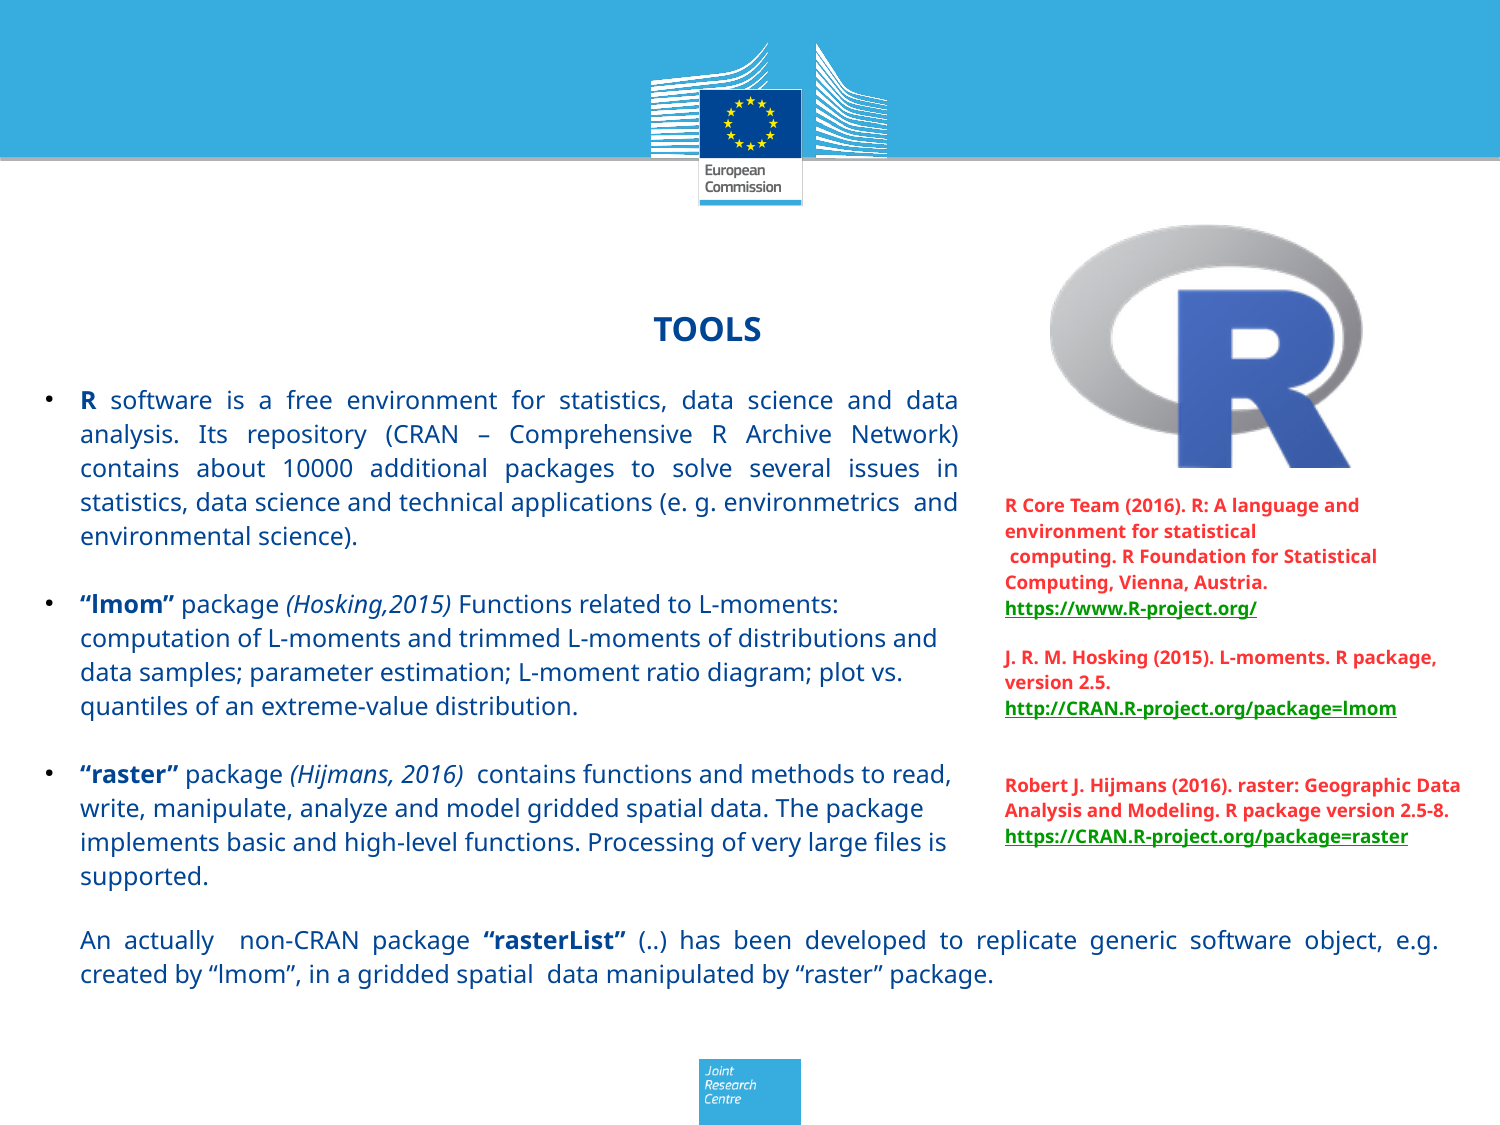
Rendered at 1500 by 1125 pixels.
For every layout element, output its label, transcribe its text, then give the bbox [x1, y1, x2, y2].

picture [699, 1059, 801, 1125]
text_box J. R. M. Hosking (2015). L-moments. R package, version 2.5. http://CRAN.R-project.org/package=lmom [990, 636, 1486, 721]
picture [651, 42, 887, 207]
text_box R Core Team (2016). R: A language and environment for statistical computing. R Foundation for Statistical Computing, Vienna, Austria. https://www.R-project.org/ [990, 485, 1441, 636]
text_box An actually non-CRAN package “rasterList” (..) has been developed to replicate generic software object, e.g. created by “lmom”, in a gridded spatial data manipulated by “raster” package. [30, 915, 1456, 991]
text_box Robert J. Hijmans (2016). raster: Geographic Data Analysis and Modeling. R package version 2.5-8. https://CRAN.R-project.org/package=raster [990, 765, 1486, 872]
picture [1050, 224, 1363, 468]
text_box TOOLS [60, 255, 1356, 495]
text_box R software is a free environment for statistics, data science and data analysis. Its repository (CRAN – Comprehensive R Archive Network) contains about 10000 additional packages to solve several issues in statistics, data science and technical applications (e. g. environmetrics and environmental science). “lmom” package (Hosking,2015) Functions related to L-moments: computation of L-moments and trimmed L-moments of distributions and data samples; parameter estimation; L-moment ratio diagram; plot vs. quantiles of an extreme-value distribution. “raster” package (Hijmans, 2016) contains functions and methods to read, write, manipulate, analyze and model gridded spatial data. The package implements basic and high-level functions. Processing of very large files is supported. [30, 375, 976, 848]
